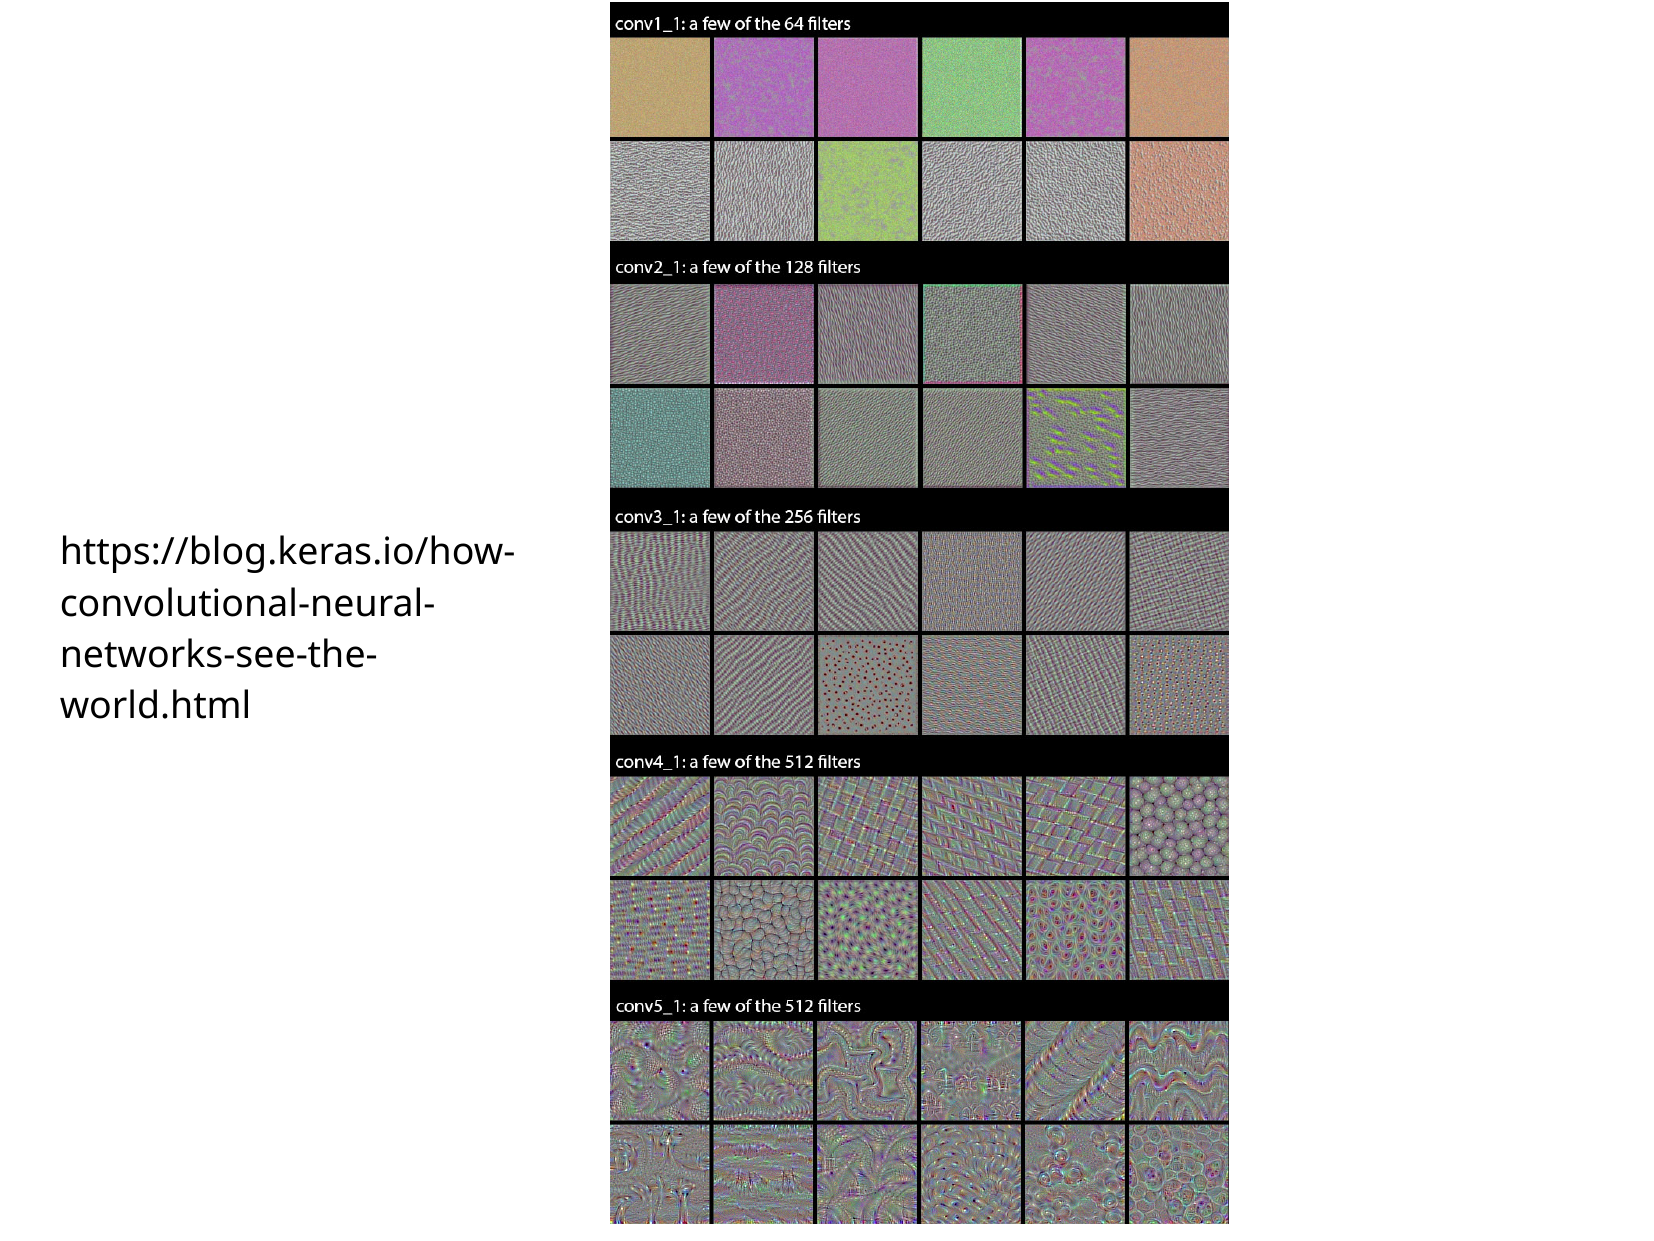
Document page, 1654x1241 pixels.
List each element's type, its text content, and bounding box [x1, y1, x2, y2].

text_box https://blog.keras.io/how-convolutional-neural-networks-see-the-world.html [45, 517, 557, 931]
picture [610, 2, 1229, 1224]
